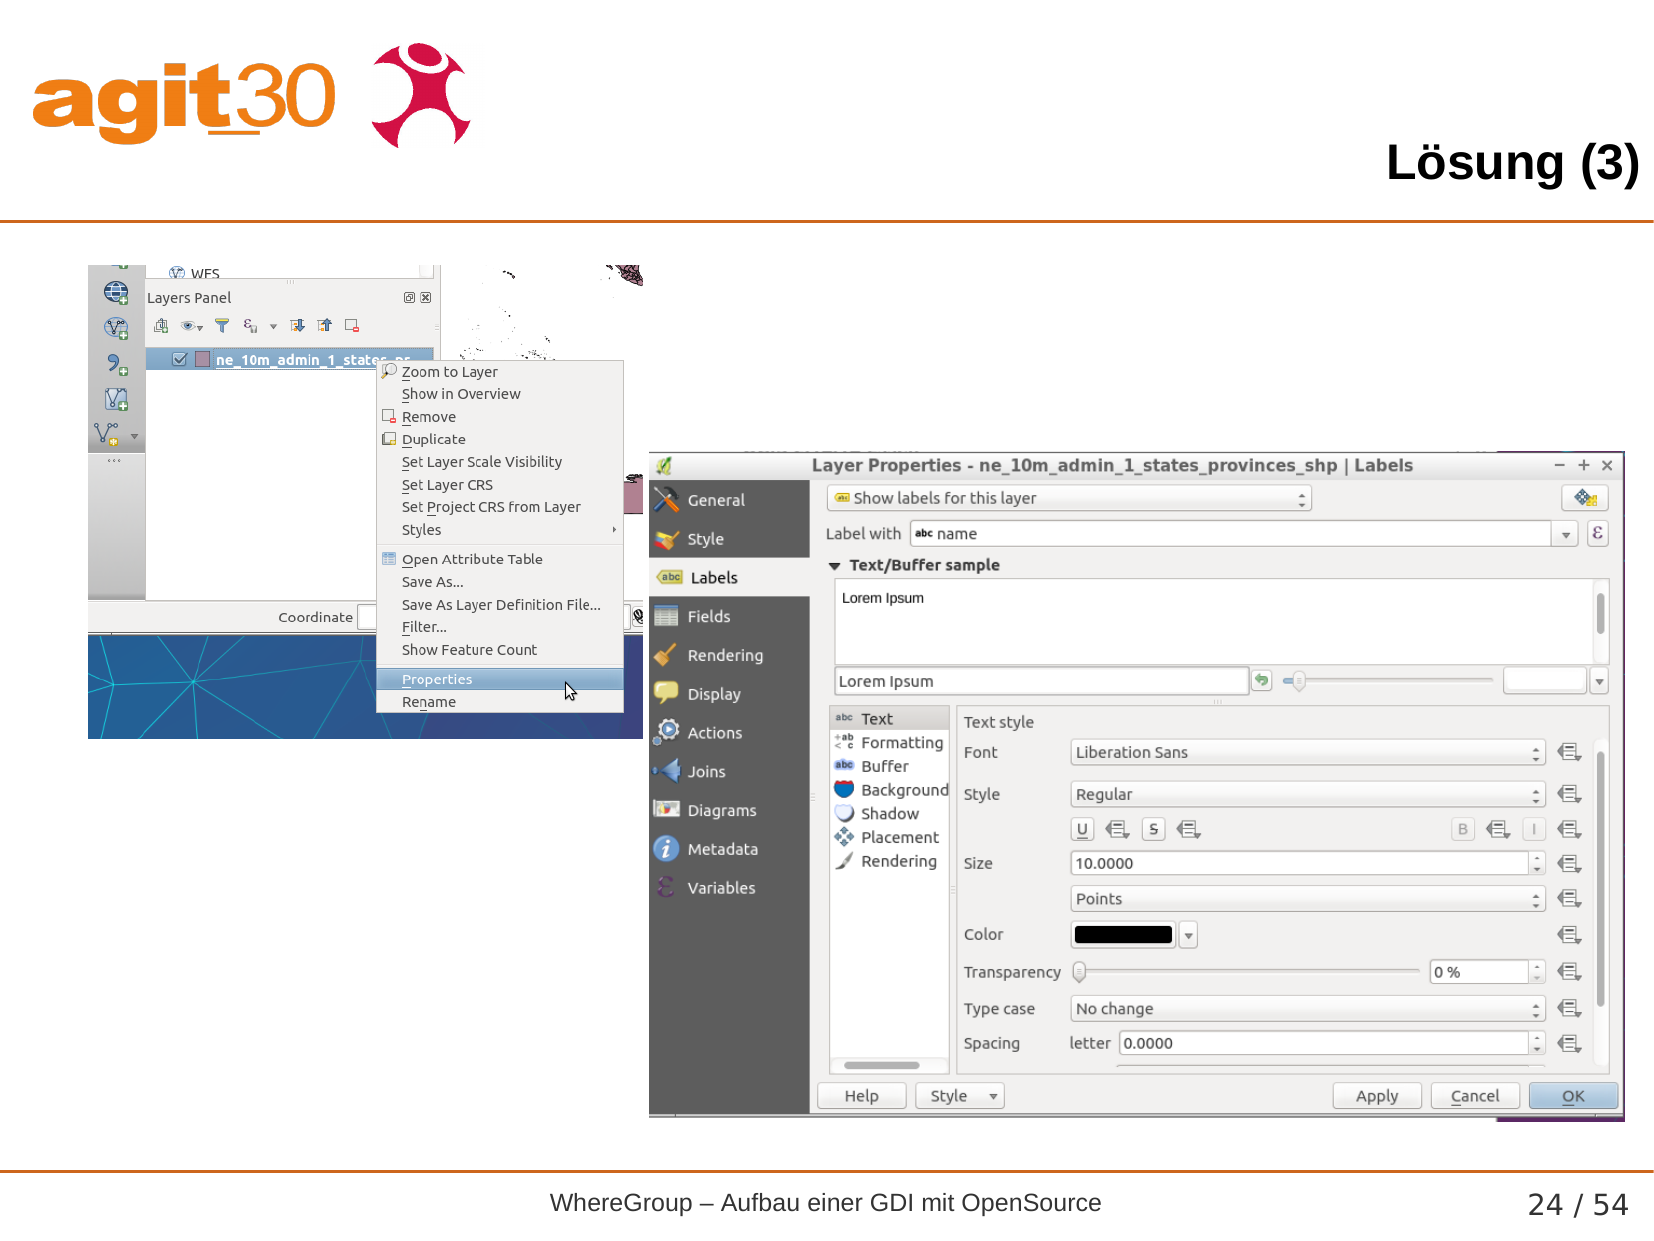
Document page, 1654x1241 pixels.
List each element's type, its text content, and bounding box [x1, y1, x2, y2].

picture [29, 58, 340, 148]
picture [88, 265, 643, 739]
title Lösung (3) [253, 118, 1642, 207]
picture [649, 451, 1625, 1123]
